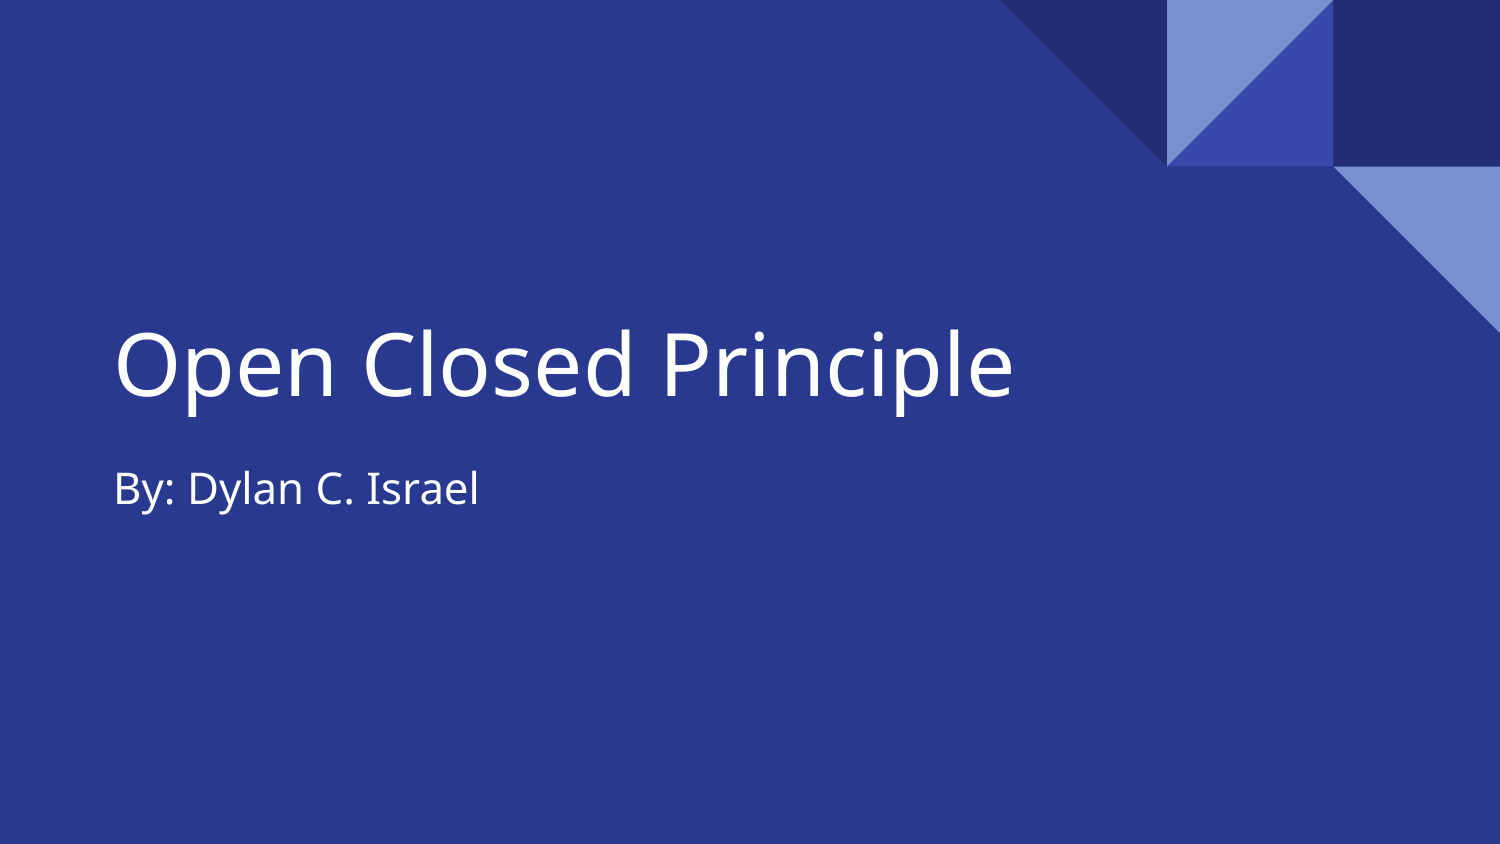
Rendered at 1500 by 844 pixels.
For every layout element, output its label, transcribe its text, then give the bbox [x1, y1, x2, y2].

subtitle By: Dylan C. Israel [98, 445, 1447, 517]
title Open Closed Principle [98, 291, 1447, 429]
